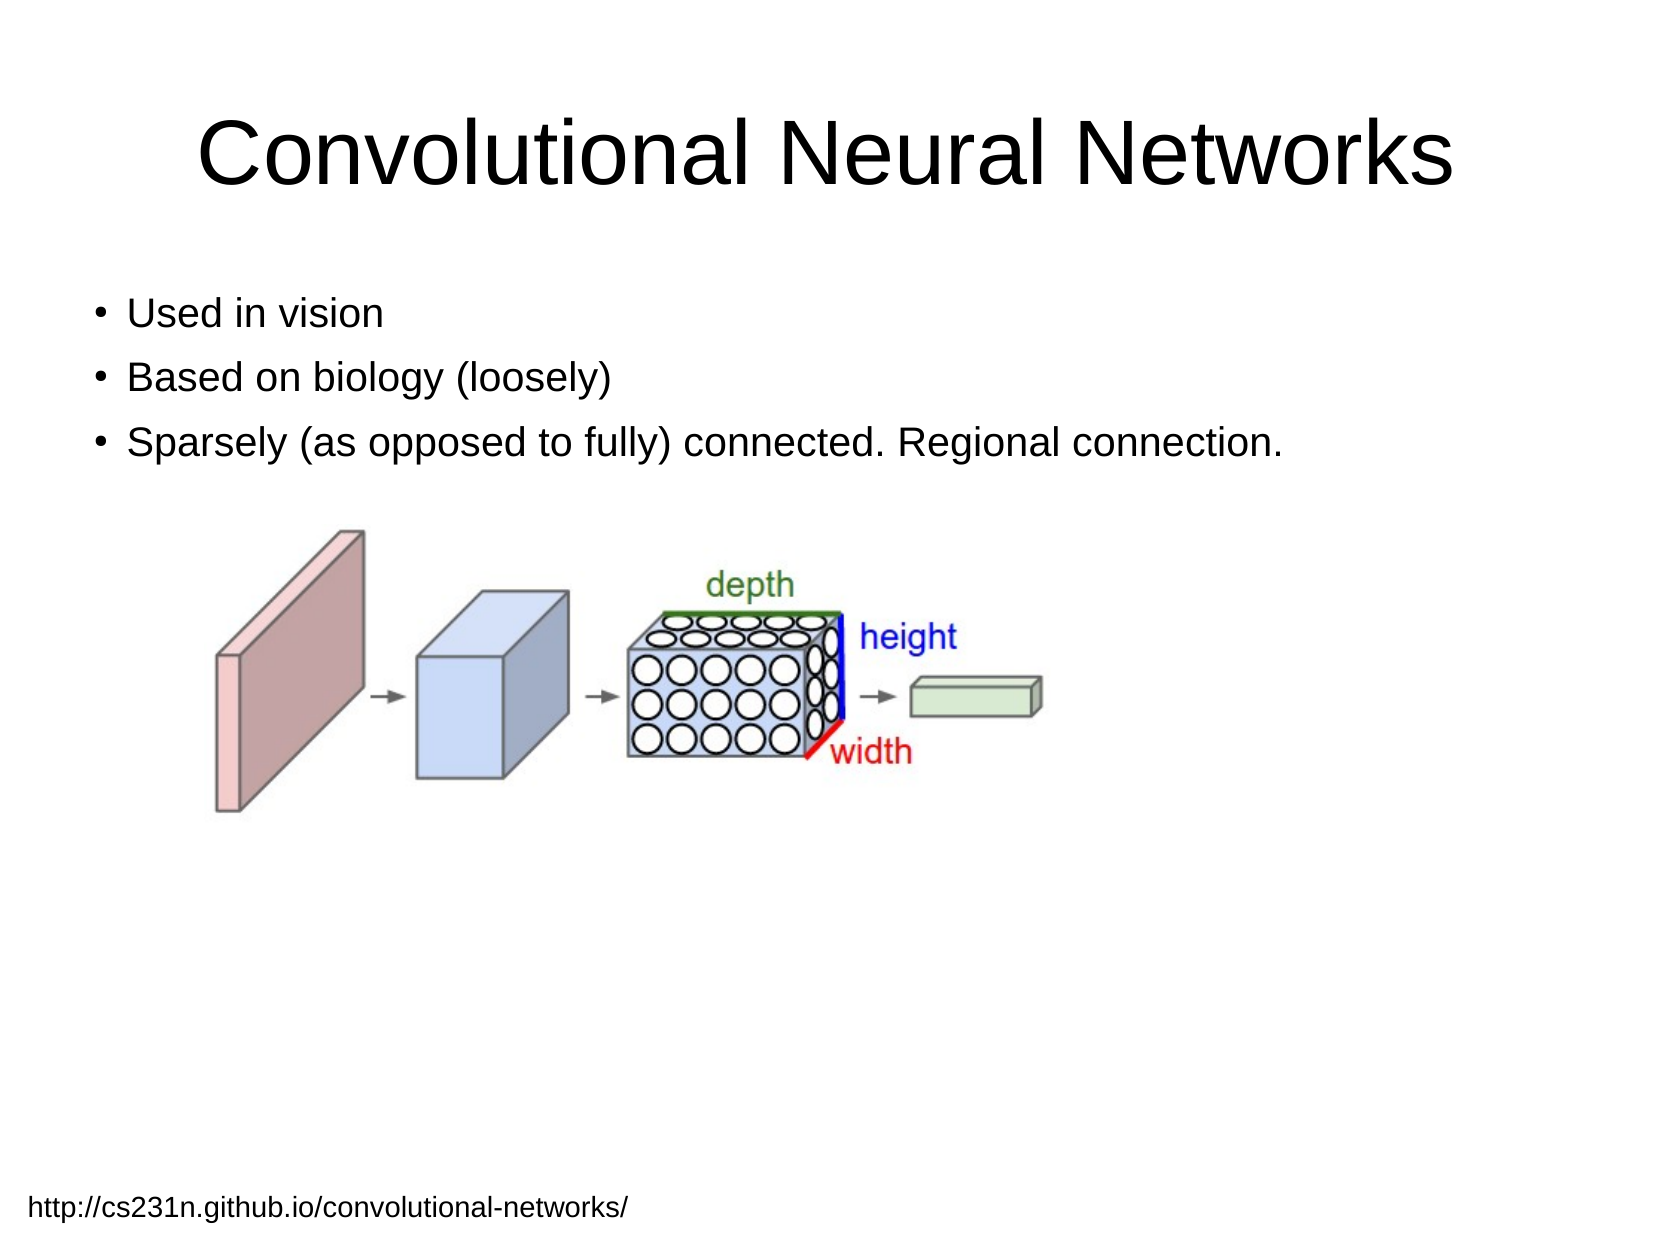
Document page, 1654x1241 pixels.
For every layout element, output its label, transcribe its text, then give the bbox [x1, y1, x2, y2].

text_box http://cs231n.github.io/convolutional-networks/ [12, 1183, 811, 1241]
picture [204, 524, 1051, 826]
title Convolutional Neural Networks [82, 49, 1571, 257]
list Used in vision Based on biology (loosely) Sparsely (as opposed to fully) connected. Regional connection. [82, 290, 1571, 466]
